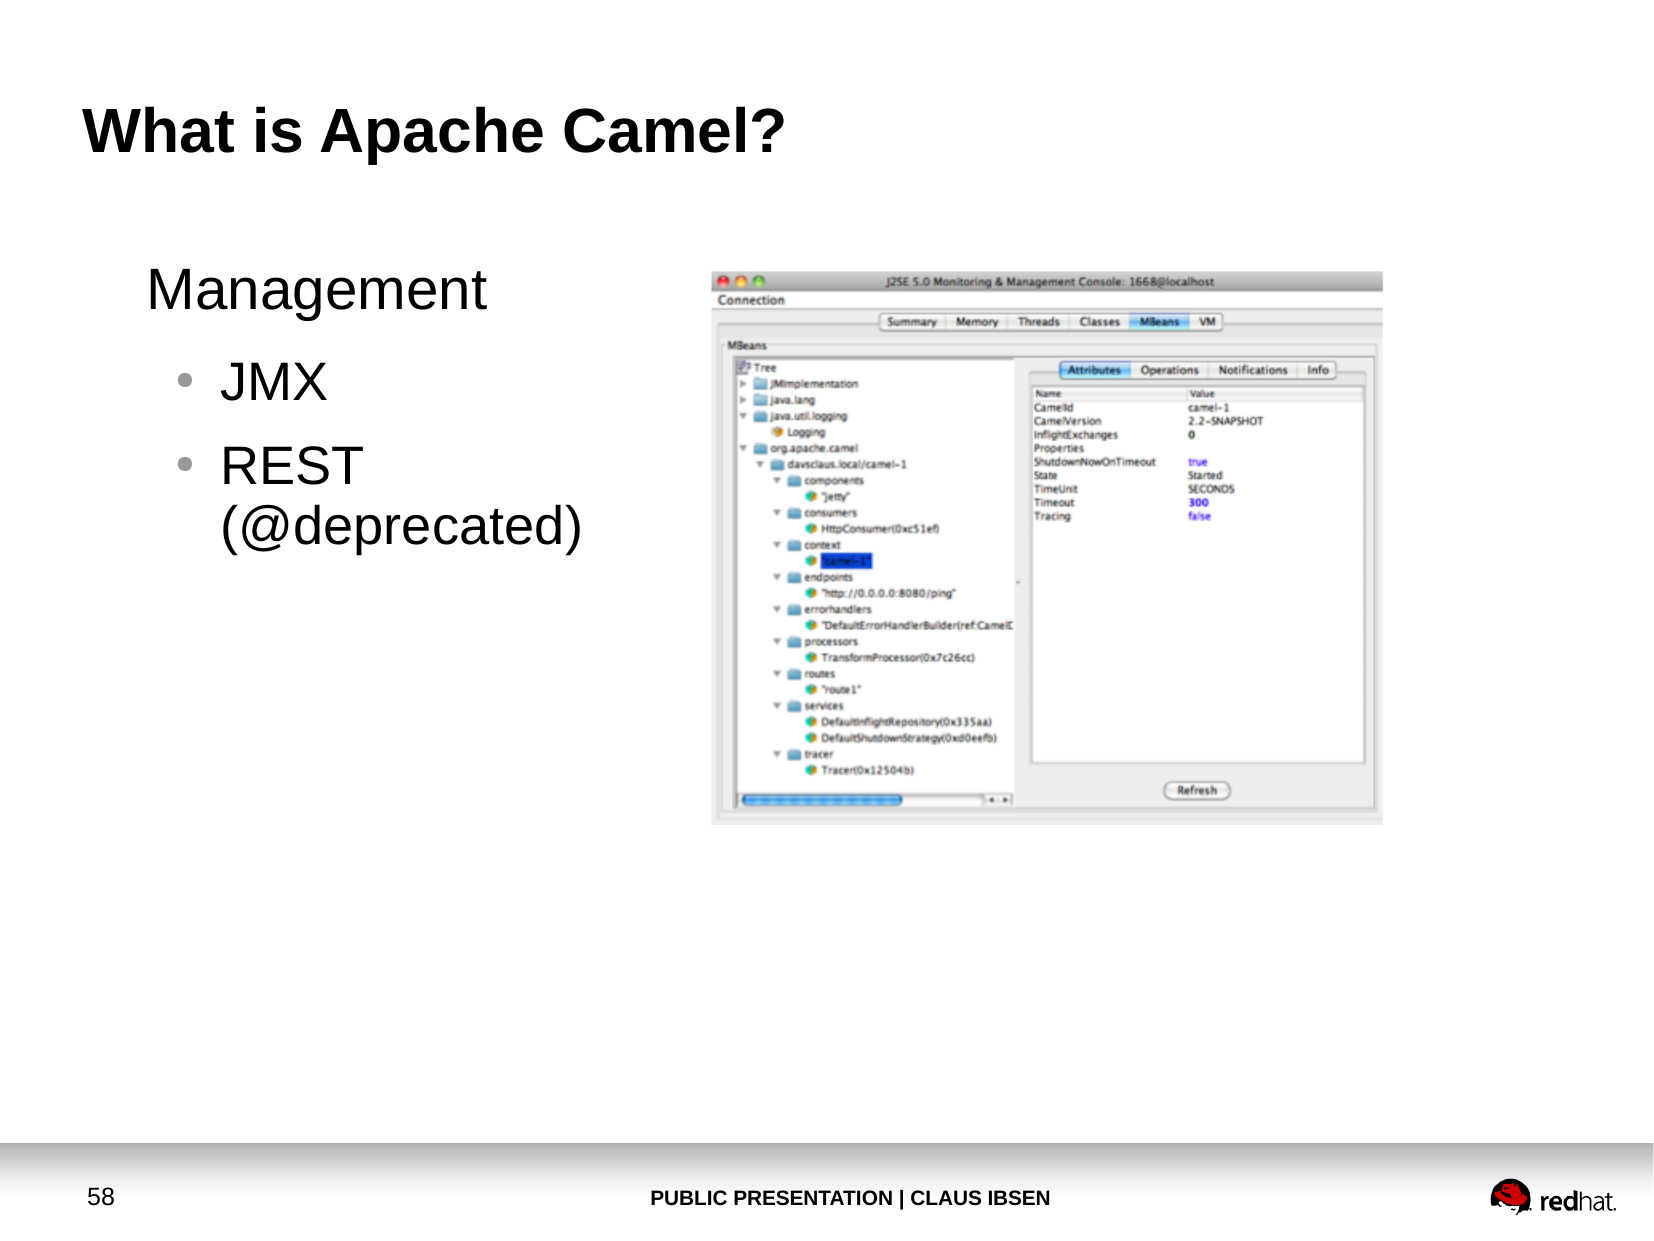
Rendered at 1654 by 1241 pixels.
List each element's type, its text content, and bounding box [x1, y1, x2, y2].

picture [699, 262, 1388, 825]
list Management JMX REST (@deprecated) [86, 256, 1576, 1051]
title What is Apache Camel? [82, 37, 1571, 226]
picture [0, 1143, 1654, 1241]
